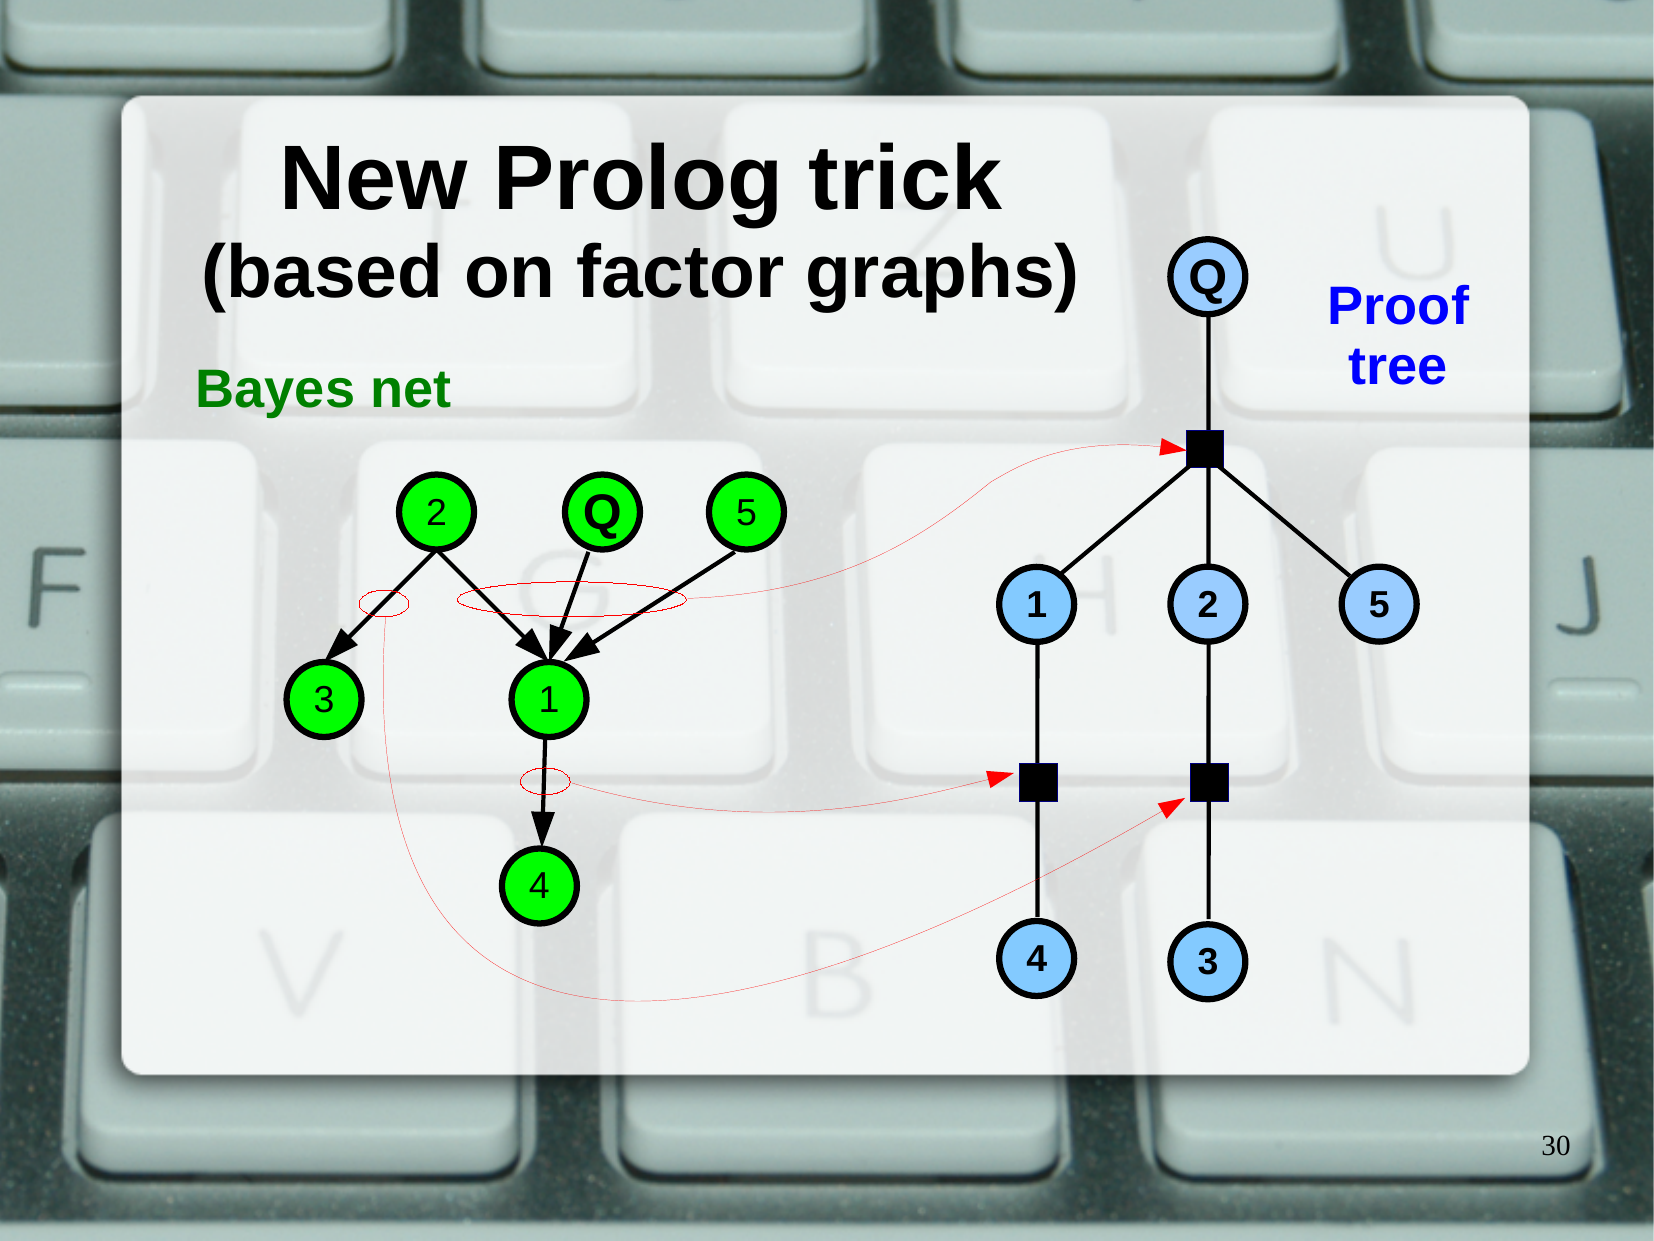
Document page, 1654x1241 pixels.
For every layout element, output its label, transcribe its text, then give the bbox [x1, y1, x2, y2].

text_box 2 [1170, 566, 1246, 642]
text_box Q [1170, 239, 1246, 315]
text_box Q [564, 474, 640, 550]
text_box [1190, 763, 1229, 802]
text_box 4 [501, 848, 577, 924]
text_box 3 [286, 662, 362, 738]
text_box 5 [1341, 566, 1417, 642]
text_box Proof tree [1287, 267, 1509, 407]
picture [0, 0, 1654, 1241]
title New Prolog trick (based on factor graphs) [186, 126, 1097, 314]
text_box Bayes net [153, 351, 494, 429]
text_box 2 [399, 474, 475, 550]
text_box 1 [999, 566, 1075, 642]
text_box 1 [511, 662, 587, 738]
text_box 5 [708, 474, 784, 550]
text_box [1019, 763, 1058, 802]
text_box [1186, 430, 1224, 468]
text_box 3 [1170, 924, 1246, 1000]
text_box 4 [999, 920, 1075, 996]
